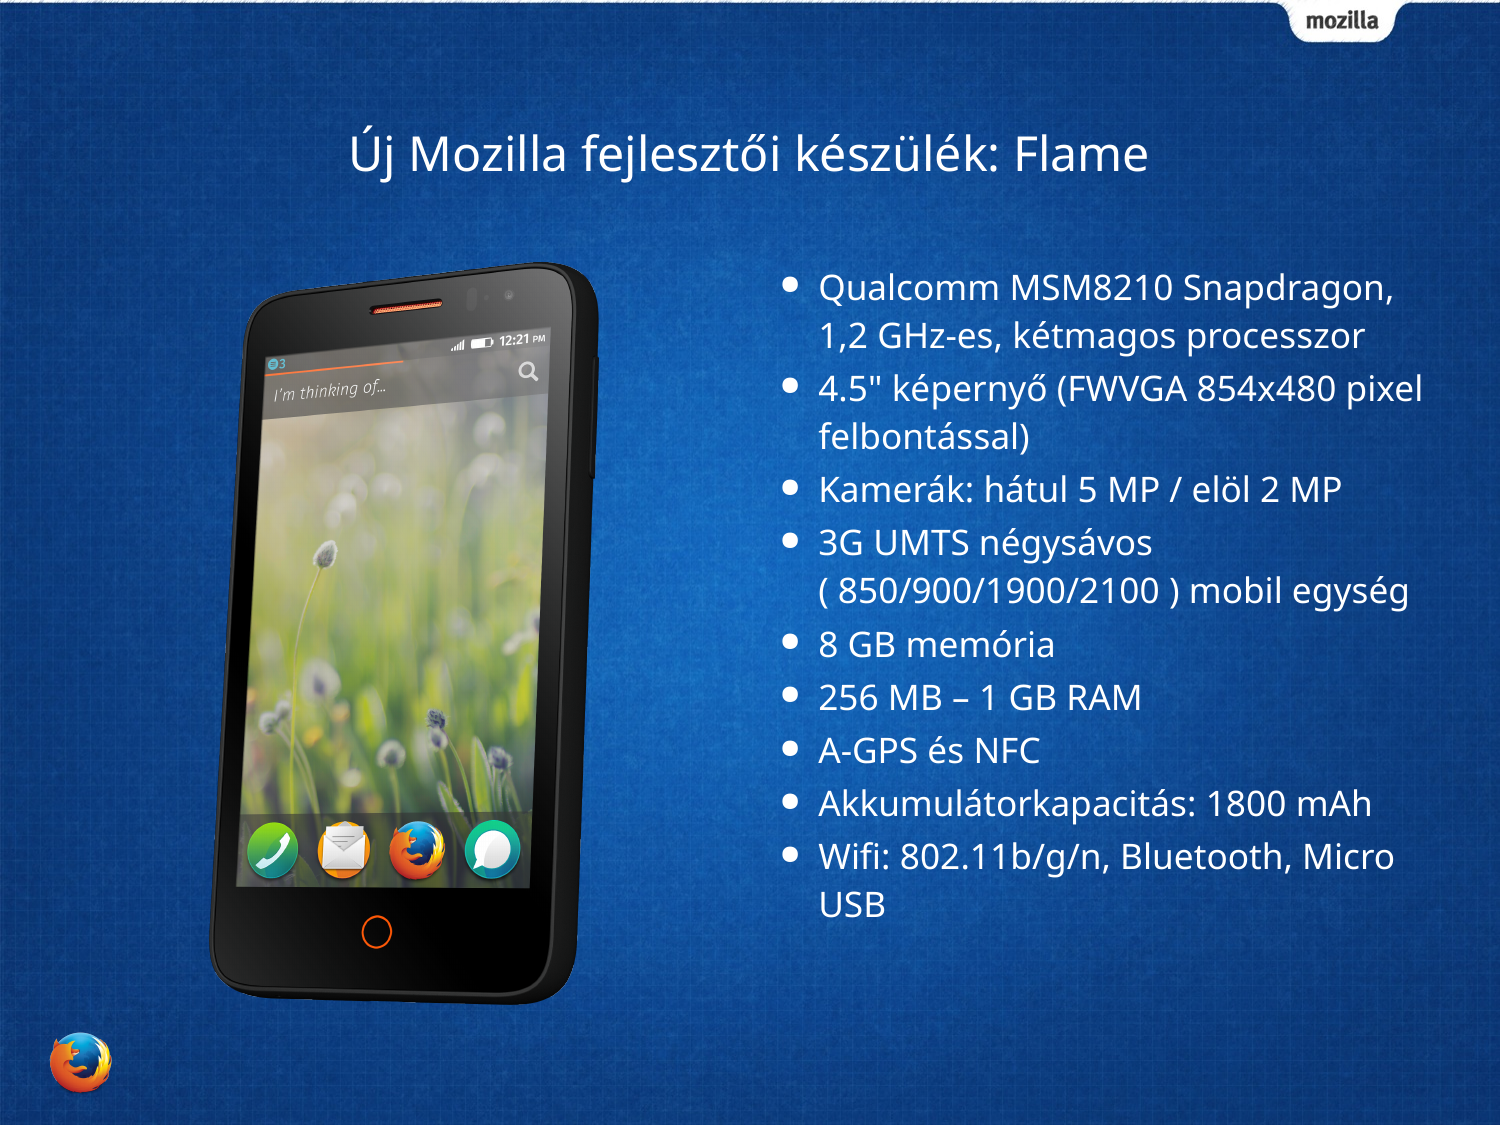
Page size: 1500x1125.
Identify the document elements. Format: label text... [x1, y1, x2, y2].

picture [0, 0, 1500, 1125]
title Új Mozilla fejlesztői készülék: Flame [75, 45, 1425, 233]
list Qualcomm MSM8210 Snapdragon, 1,2 GHz-es, kétmagos processzor 4.5" képernyő (FWVGA 854x480 pixel felbontással) Kamerák: hátul 5 MP / elöl 2 MP 3G UMTS négysávos ( 850/900/1900/2100 ) mobil egység 8 GB memória 256 MB – 1 GB RAM A-GPS és NFC Akkumulátorkapacitás: 1800 mAh Wifi: 802.11b/g/n, Bluetooth, Micro USB [766, 262, 1426, 1005]
